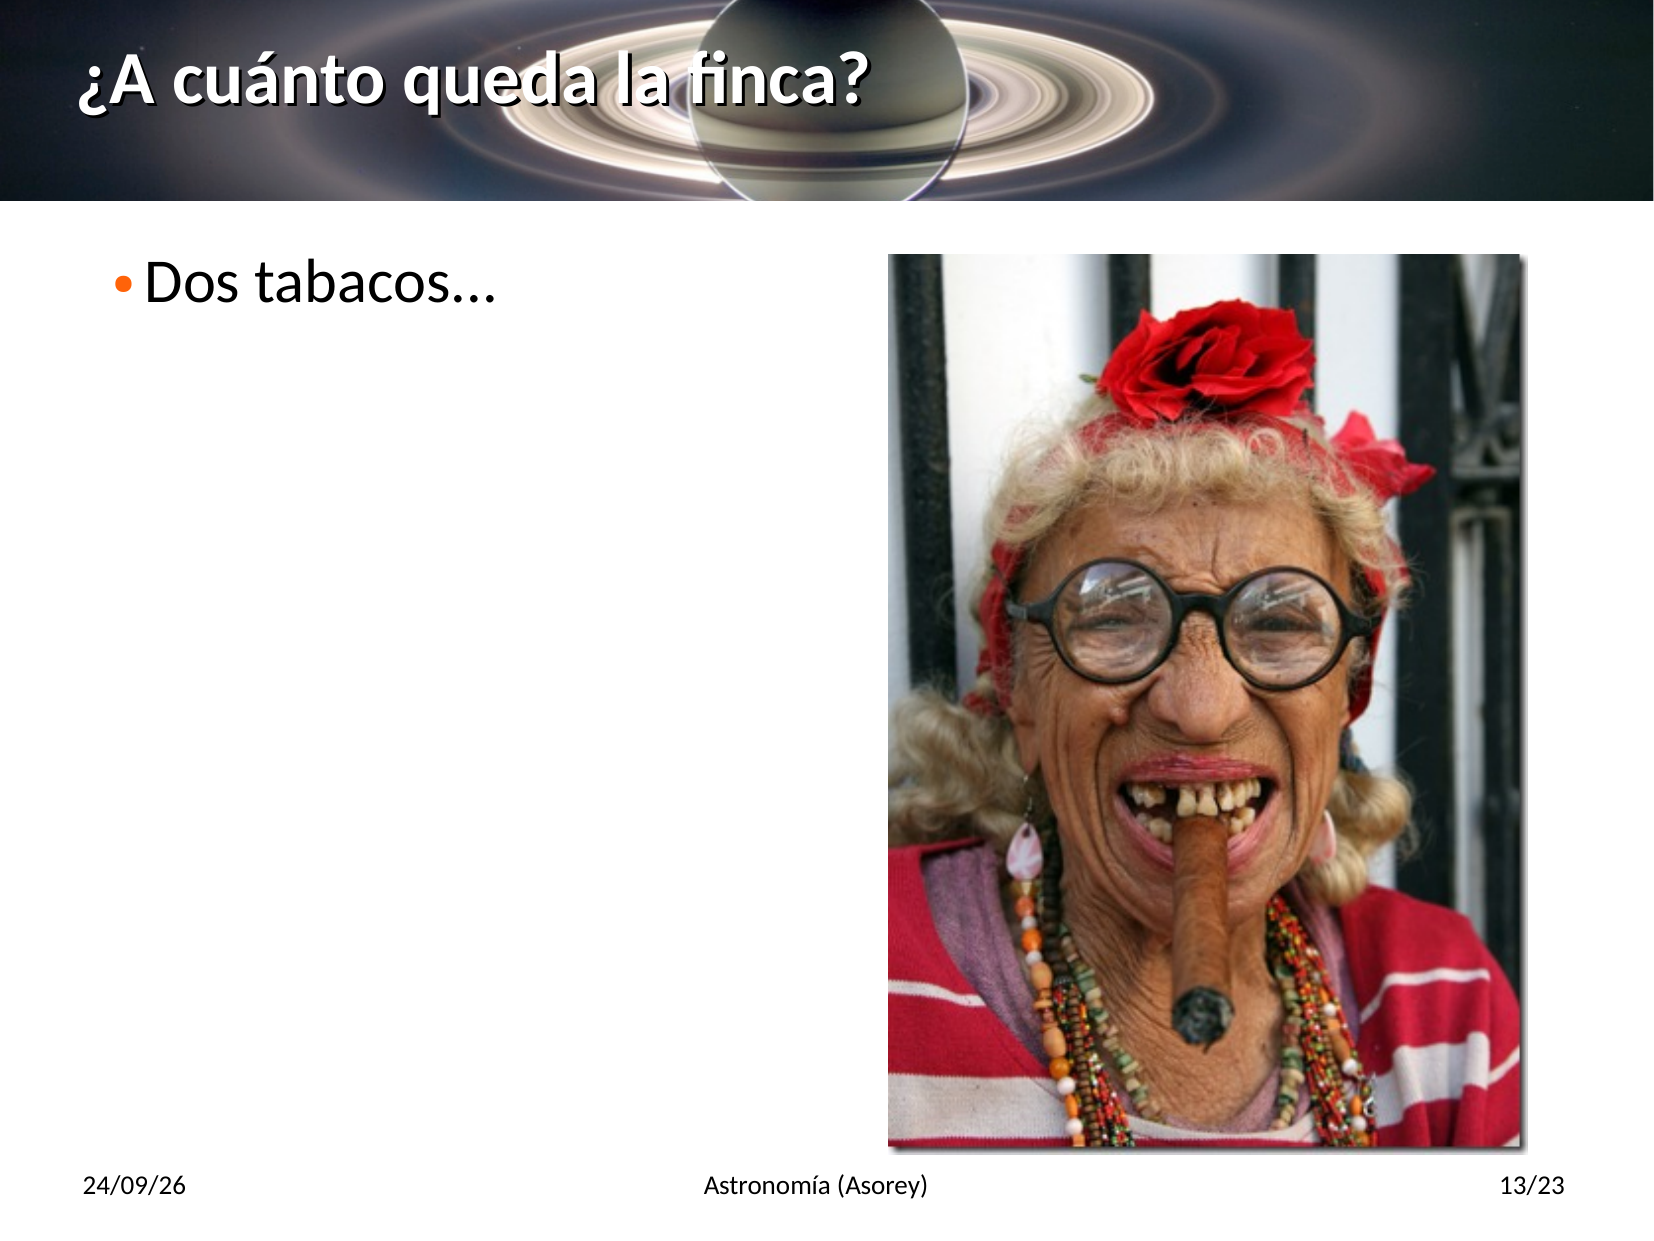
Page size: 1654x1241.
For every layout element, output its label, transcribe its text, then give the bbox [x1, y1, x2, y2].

picture [888, 254, 1528, 1156]
list Dos tabacos... [82, 255, 809, 1156]
picture [0, 0, 1654, 201]
title ¿A cuánto queda la finca? [75, 19, 1564, 151]
